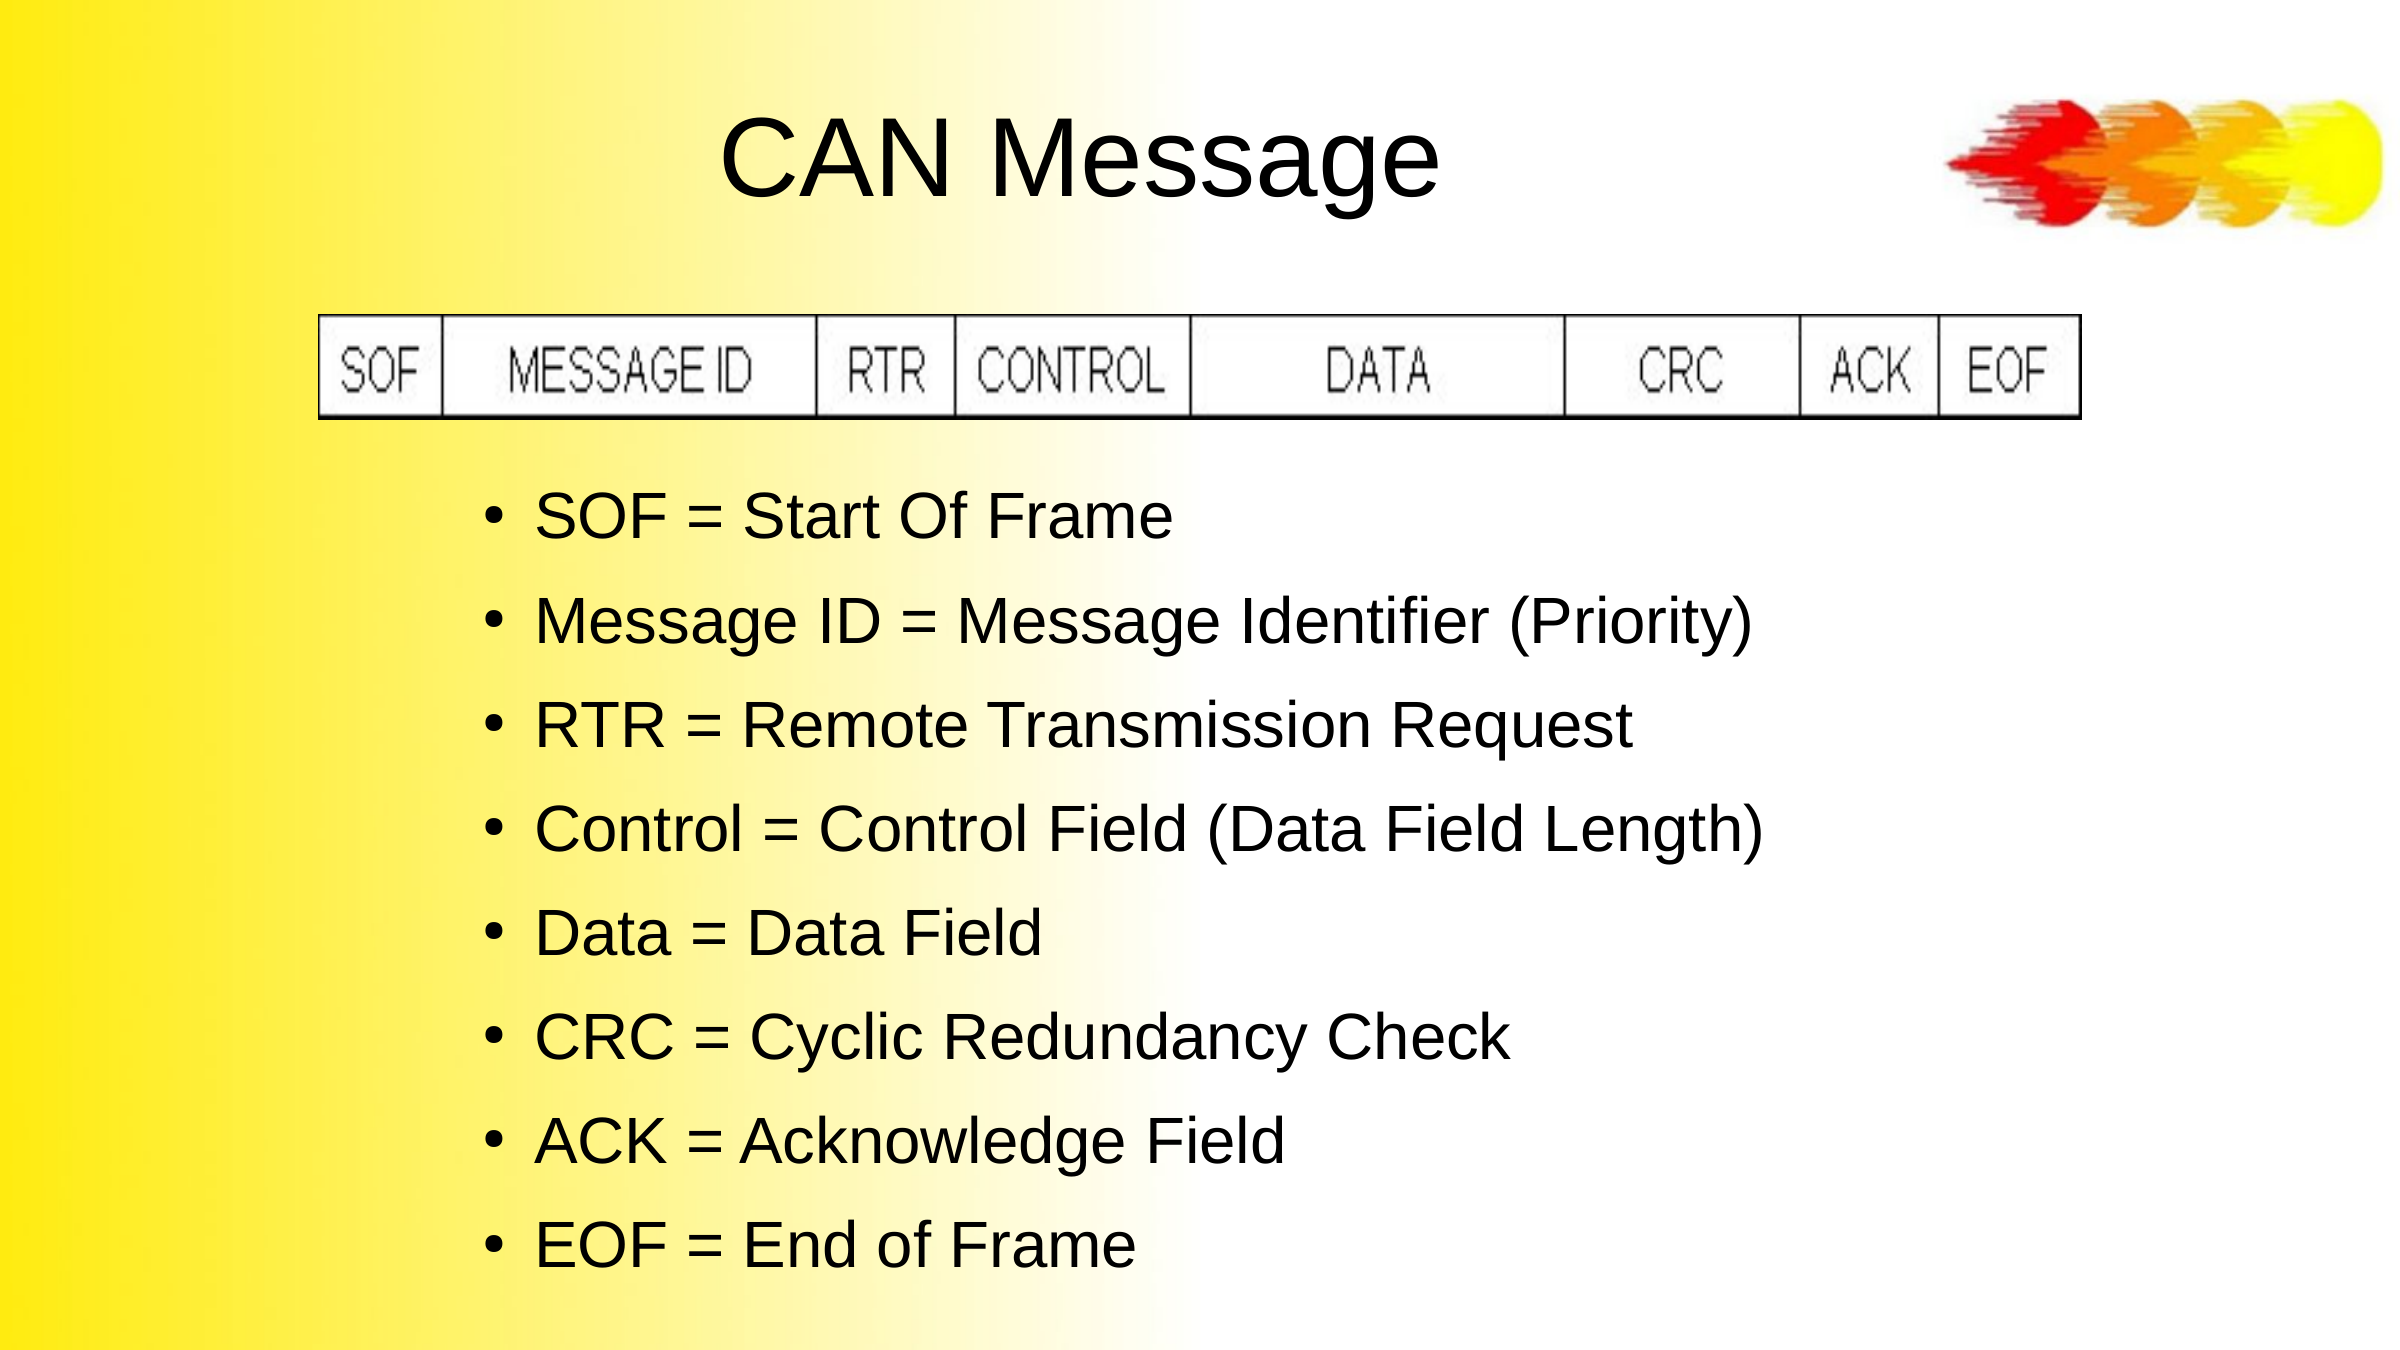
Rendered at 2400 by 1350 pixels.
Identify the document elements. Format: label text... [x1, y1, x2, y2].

list SOF = Start Of Frame Message ID = Message Identifier (Priority) RTR = Remote Transmission Request Control = Control Field (Data Field Length) Data = Data Field CRC = Cyclic Redundancy Check ACK = Acknowledge Field EOF = End of Frame [465, 479, 2131, 1291]
title CAN Message [15, 44, 2176, 271]
picture [0, 0, 2400, 1350]
